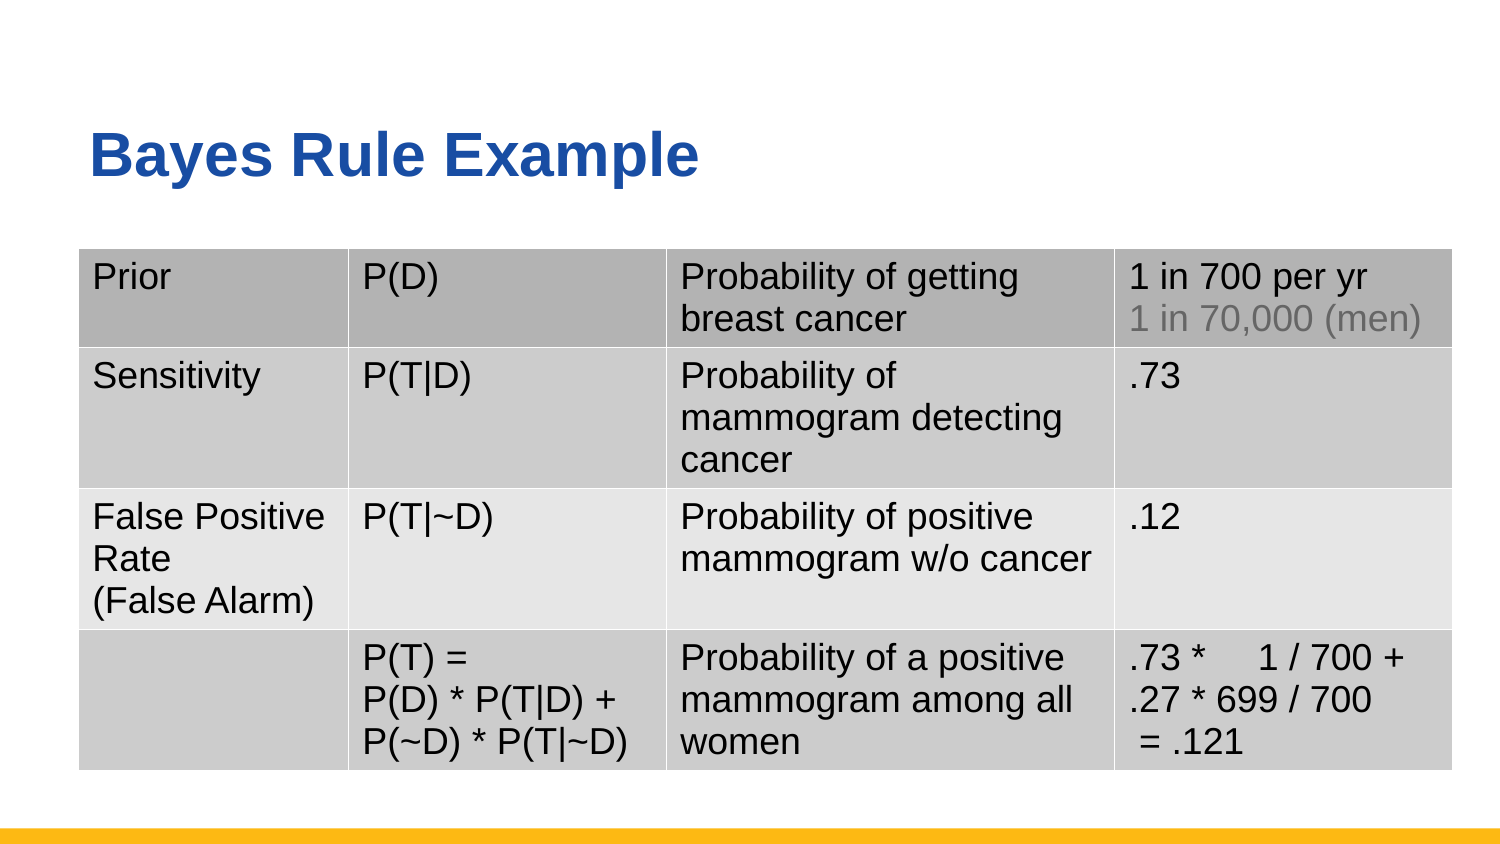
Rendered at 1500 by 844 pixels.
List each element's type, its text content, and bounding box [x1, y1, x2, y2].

table_cell P(T|D) [349, 348, 666, 488]
table_cell Probability of positive mammogram w/o cancer [667, 489, 1114, 629]
table_header Probability of getting breast cancer [667, 249, 1114, 347]
text_box Bayes Rule Example [74, 0, 1425, 197]
table_cell P(T|~D) [349, 489, 666, 629]
table_cell Probability of a positive mammogram among all women [667, 630, 1114, 770]
table_cell .73 * 1 / 700 + .27 * 699 / 700 = .121 [1115, 630, 1452, 770]
table_cell .12 [1115, 489, 1452, 629]
table_header 1 in 700 per yr 1 in 70,000 (men) [1115, 249, 1452, 347]
table_header Prior [79, 249, 348, 347]
table_cell [79, 630, 348, 770]
table_cell Sensitivity [79, 348, 348, 488]
table_cell .73 [1115, 348, 1452, 488]
table_cell Probability of mammogram detecting cancer [667, 348, 1114, 488]
table_cell False Positive Rate (False Alarm) [79, 489, 348, 629]
table_header P(D) [349, 249, 666, 347]
table_cell P(T) = P(D) * P(T|D) + P(~D) * P(T|~D) [349, 630, 666, 770]
